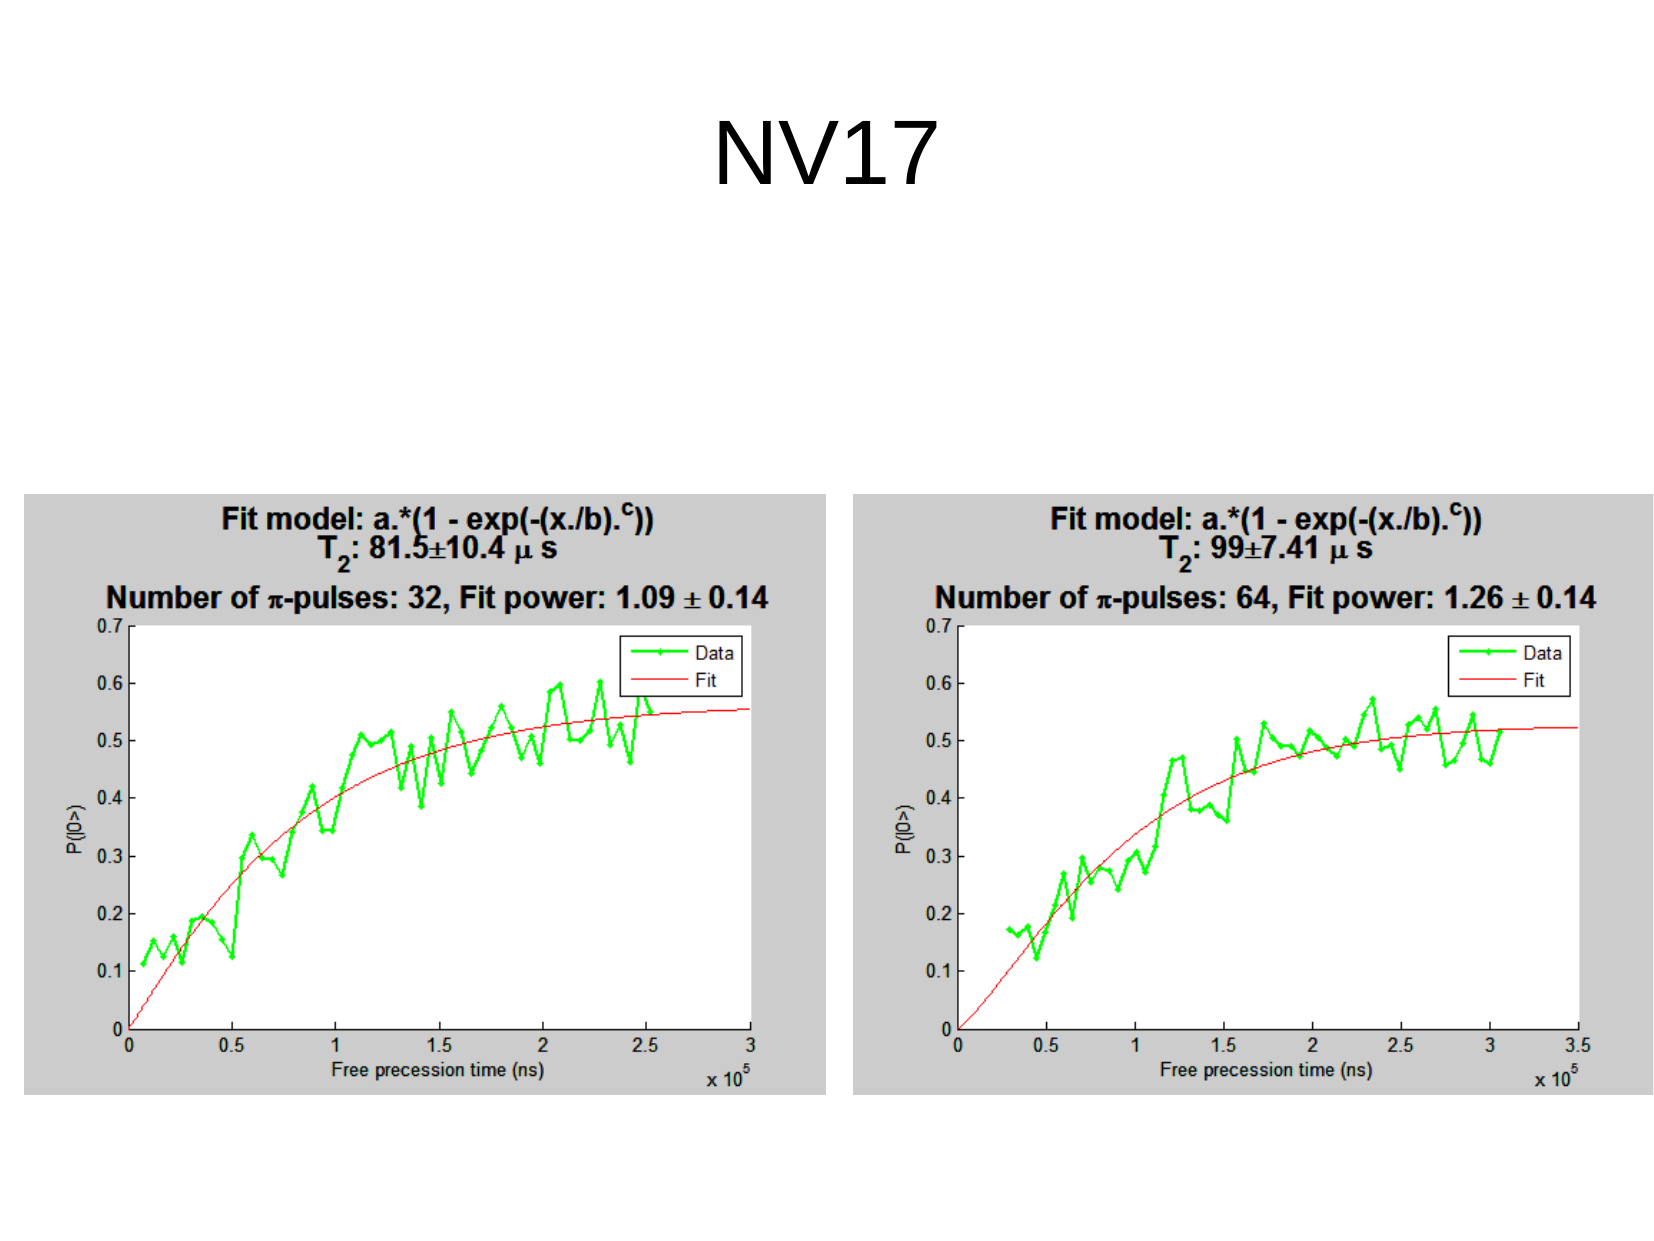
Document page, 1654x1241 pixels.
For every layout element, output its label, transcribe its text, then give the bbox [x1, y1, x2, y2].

picture [24, 494, 826, 1096]
title NV17 [82, 49, 1571, 257]
picture [853, 494, 1654, 1096]
